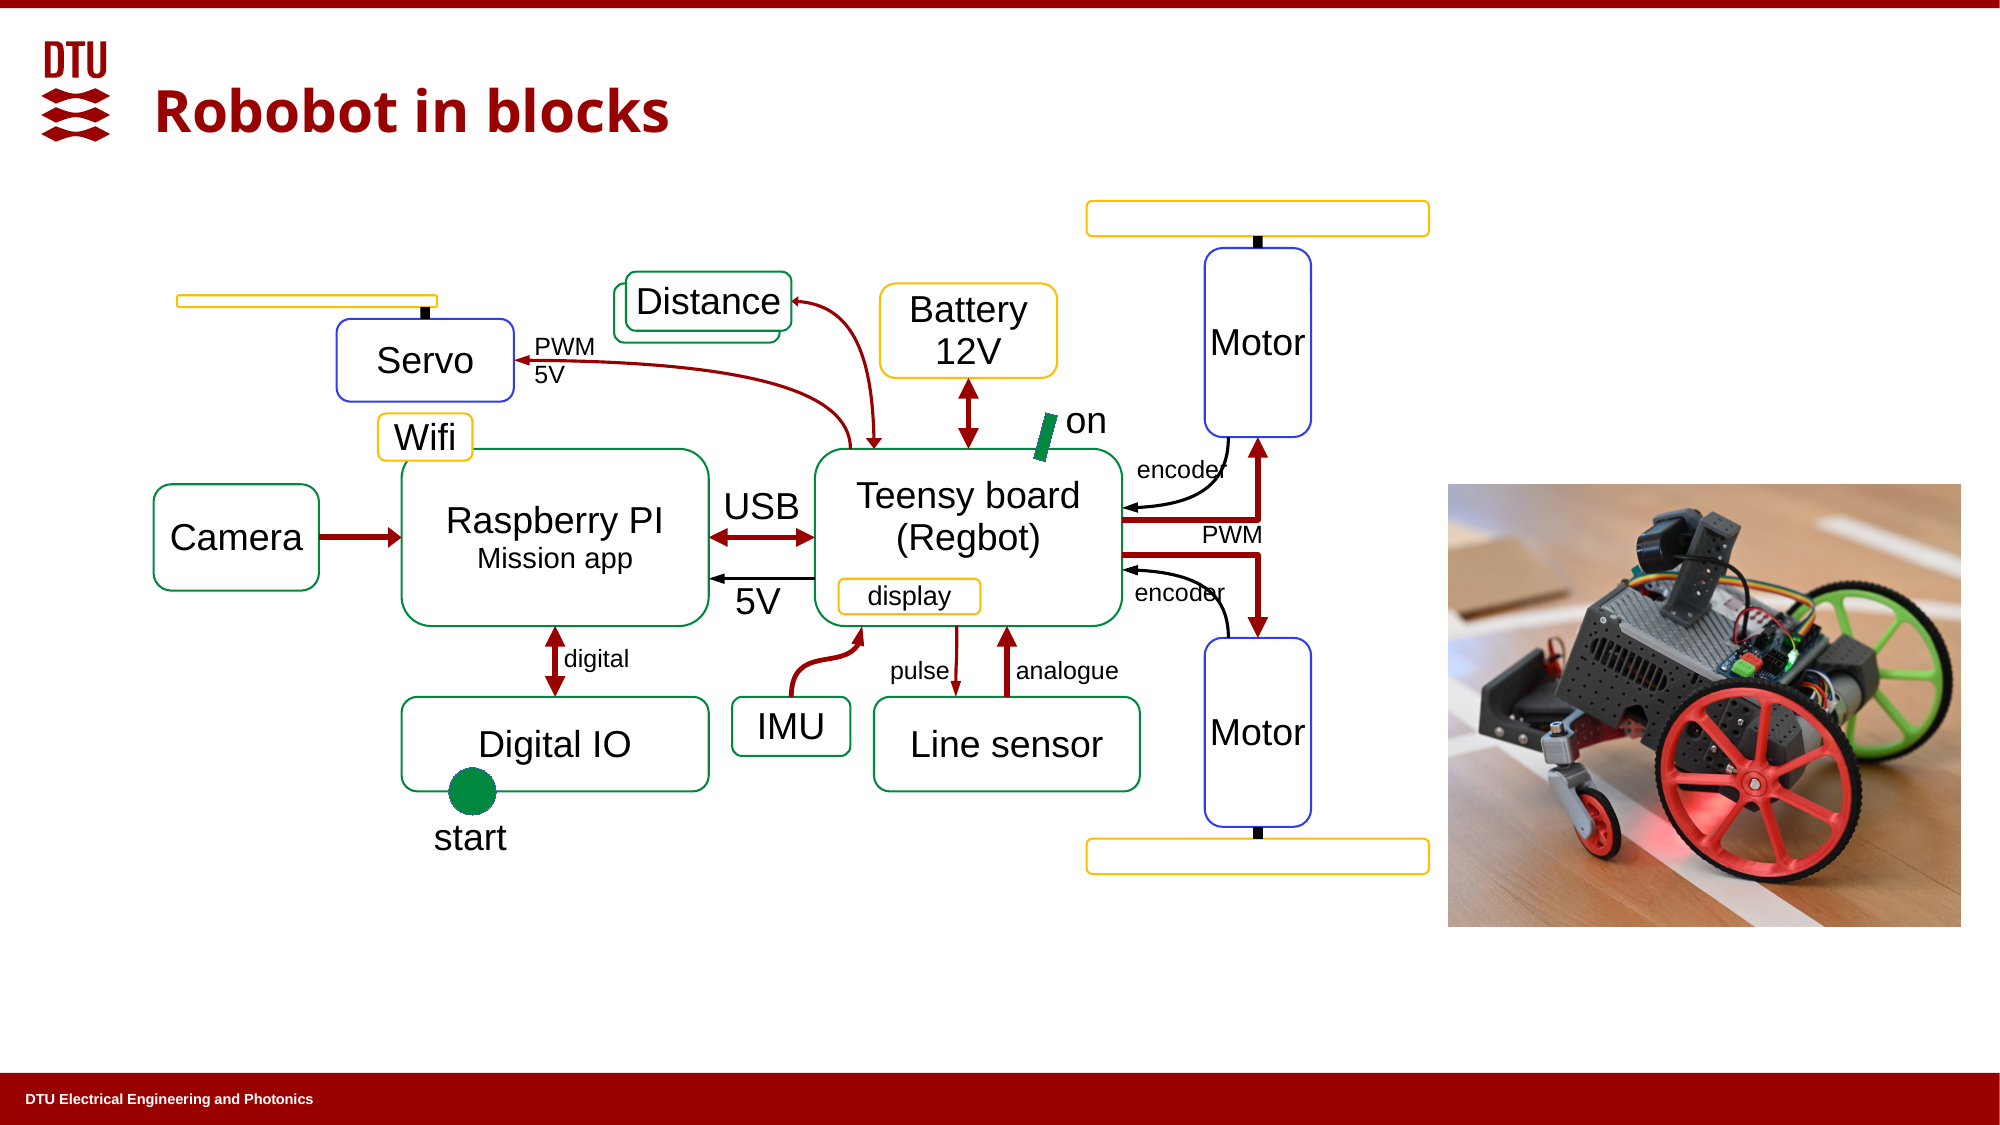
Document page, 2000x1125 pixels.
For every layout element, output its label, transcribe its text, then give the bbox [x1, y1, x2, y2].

text_box [1086, 838, 1430, 875]
text_box 5V [720, 572, 796, 630]
text_box USB [708, 478, 816, 536]
text_box Servo [336, 318, 514, 402]
text_box encoder [1122, 448, 1243, 492]
text_box IMU [732, 696, 851, 756]
text_box digital [549, 637, 645, 681]
picture [1448, 484, 1961, 927]
text_box Raspberry PI Mission app [401, 448, 709, 627]
text_box PWM 5V [519, 325, 611, 397]
text_box Distance [625, 271, 792, 331]
text_box pulse [875, 649, 965, 693]
text_box Distance [614, 283, 780, 343]
text_box PWM [1187, 513, 1278, 557]
text_box display [838, 578, 981, 615]
text_box Digital IO [401, 696, 709, 792]
text_box analogue [1000, 649, 1135, 693]
text_box Wifi [377, 413, 473, 461]
text_box Battery 12V [879, 283, 1058, 379]
text_box encoder [1119, 571, 1241, 615]
text_box [1086, 200, 1430, 237]
text_box Line sensor [874, 696, 1140, 792]
text_box [177, 295, 438, 308]
text_box Teensy board (Regbot) [814, 448, 1123, 627]
text_box Motor [1204, 637, 1312, 827]
title Robobot in blocks [153, 70, 1642, 201]
text_box start [419, 809, 562, 866]
text_box [1033, 412, 1050, 462]
text_box Camera [153, 484, 319, 591]
text_box Motor [1204, 248, 1312, 438]
text_box [448, 767, 497, 809]
text_box on [1050, 392, 1123, 449]
